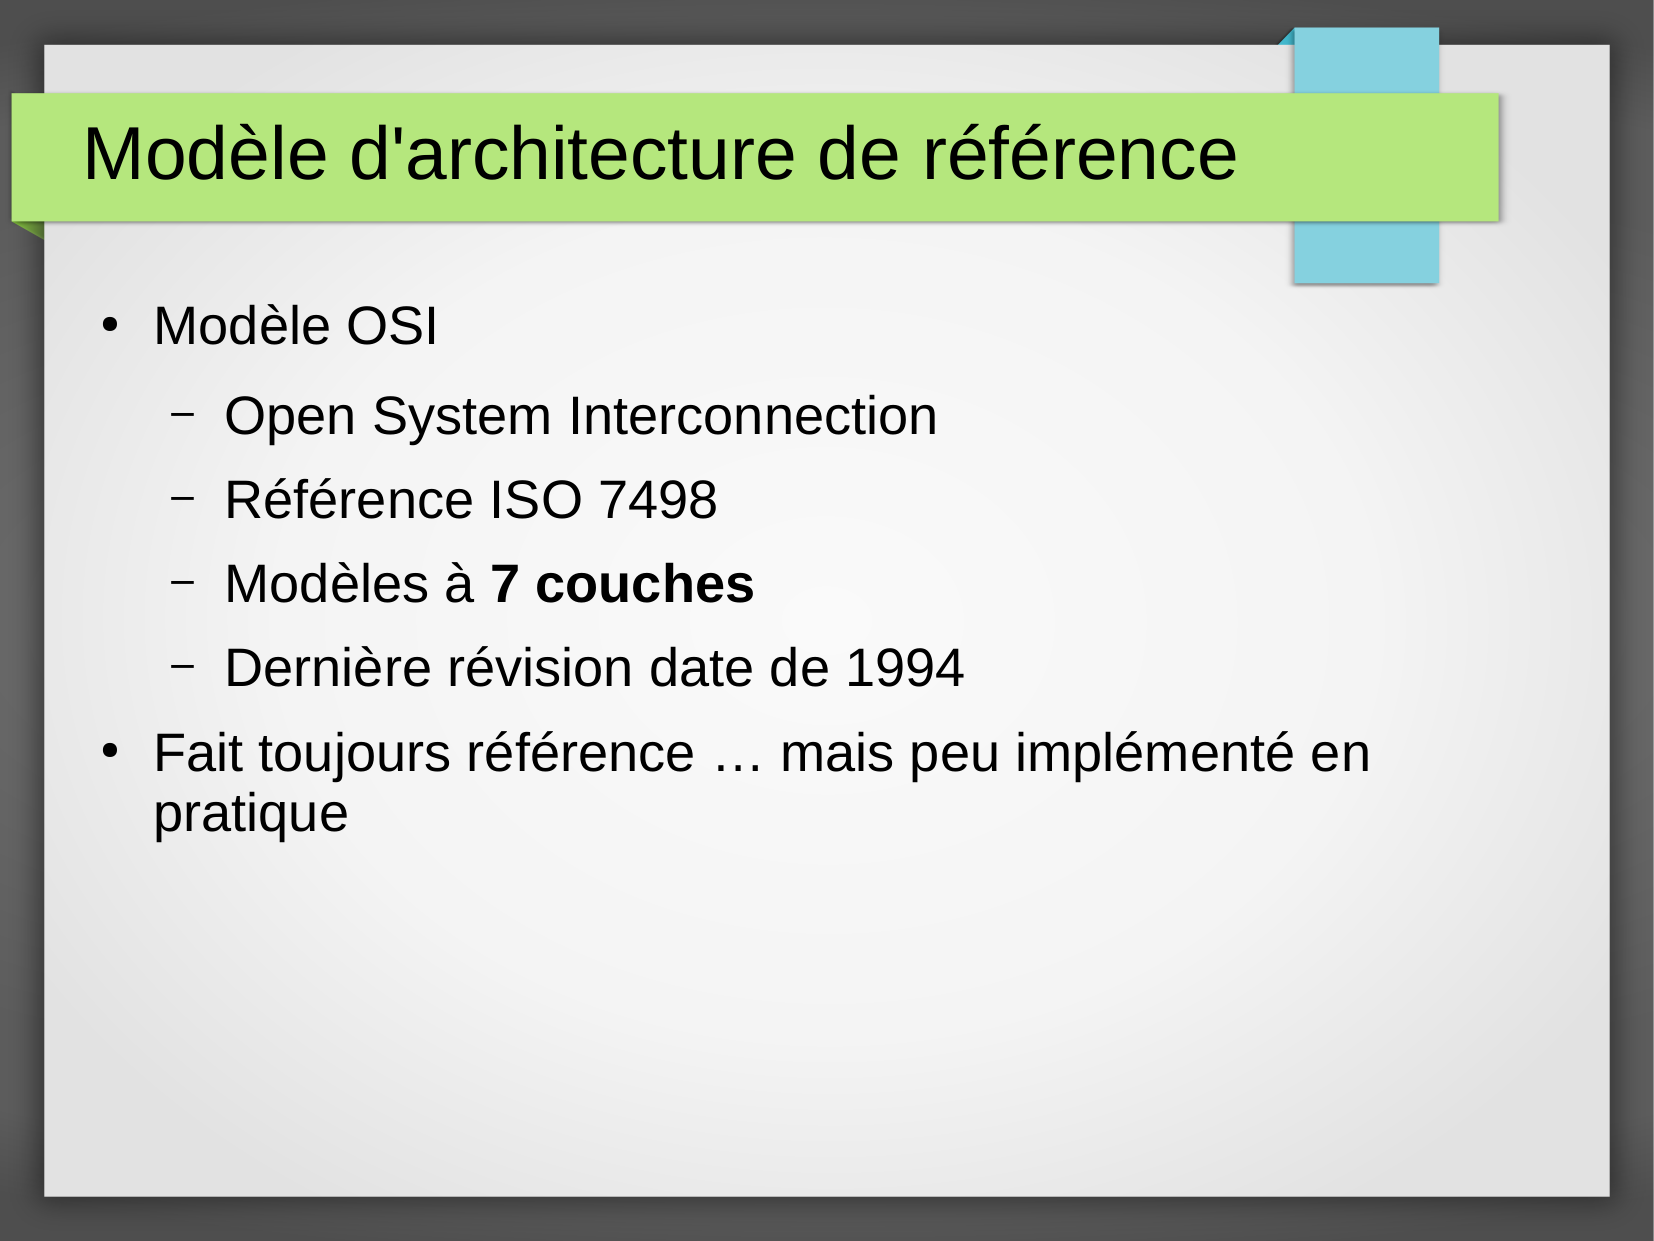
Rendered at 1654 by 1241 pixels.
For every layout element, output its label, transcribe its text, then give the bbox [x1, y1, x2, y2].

list Modèle OSI Open System Interconnection Référence ISO 7498 Modèles à 7 couches Dernière révision date de 1994 Fait toujours référence … mais peu implémenté en pratique [82, 295, 1571, 1015]
picture [0, 0, 1654, 1241]
title Modèle d'architecture de référence [82, 94, 1264, 213]
